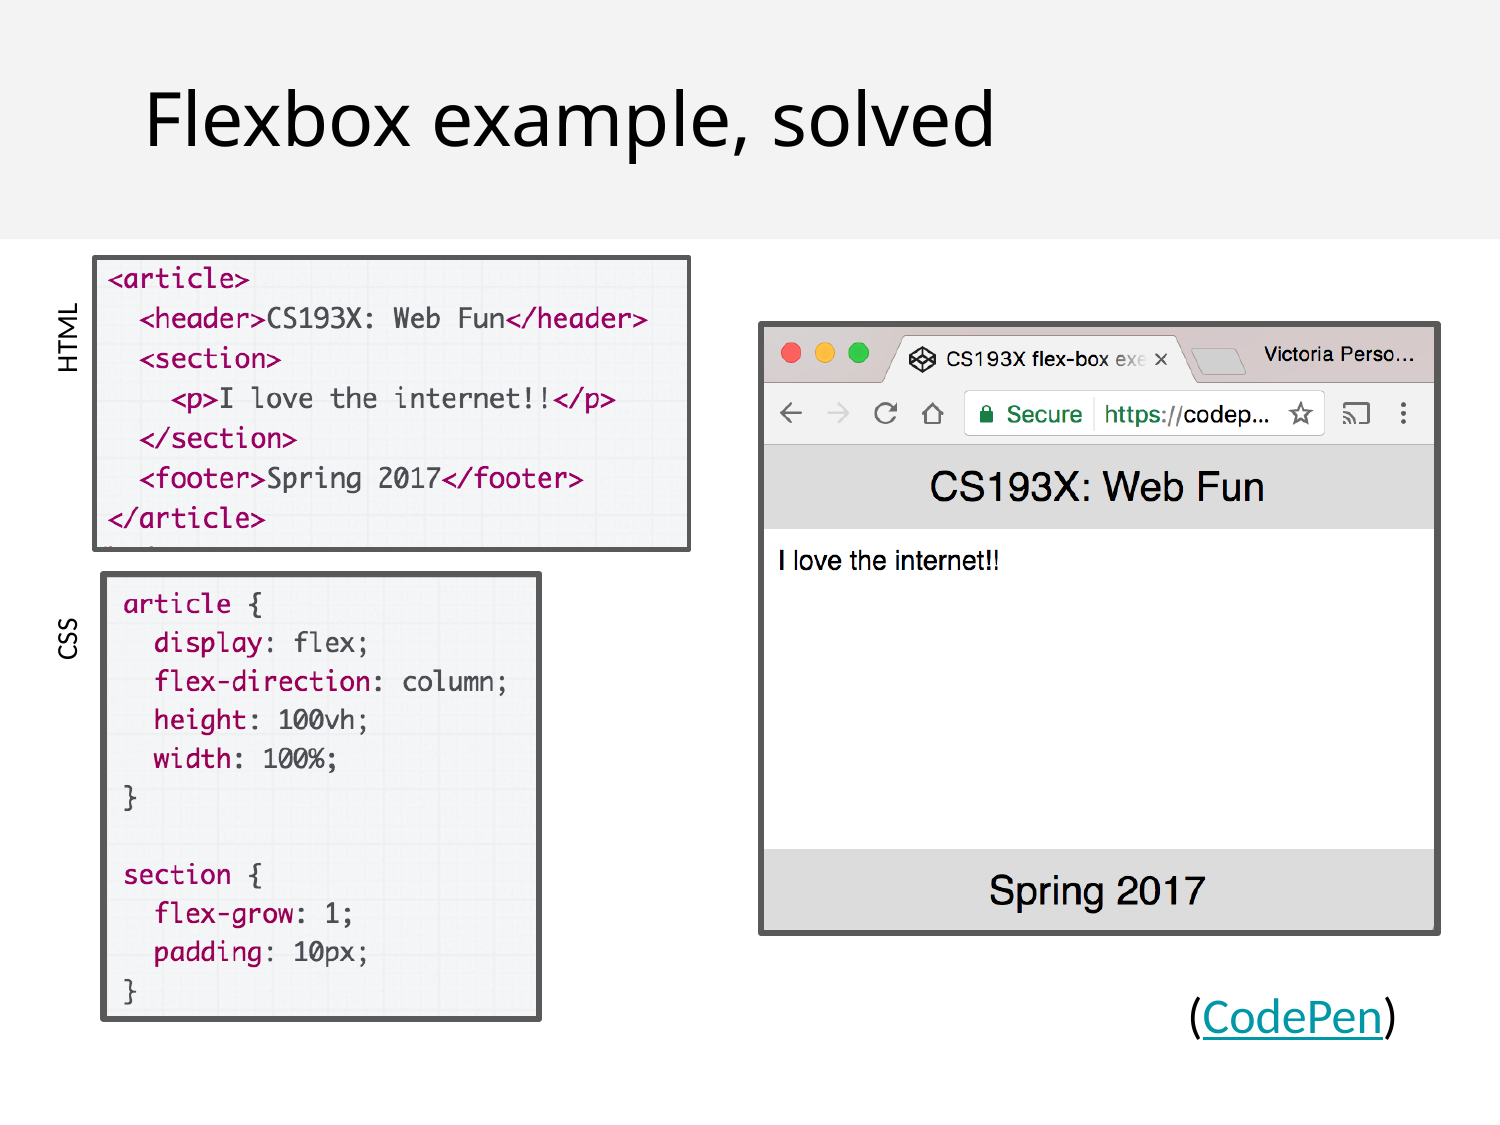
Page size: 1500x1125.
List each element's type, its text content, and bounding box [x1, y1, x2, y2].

text_box HTML [33, 264, 98, 389]
picture [106, 576, 537, 1016]
picture [764, 327, 1435, 931]
text_box (CodePen) [1172, 968, 1455, 1109]
title Flexbox example, solved [128, 56, 1372, 183]
picture [96, 259, 687, 548]
text_box CSS [33, 552, 98, 676]
